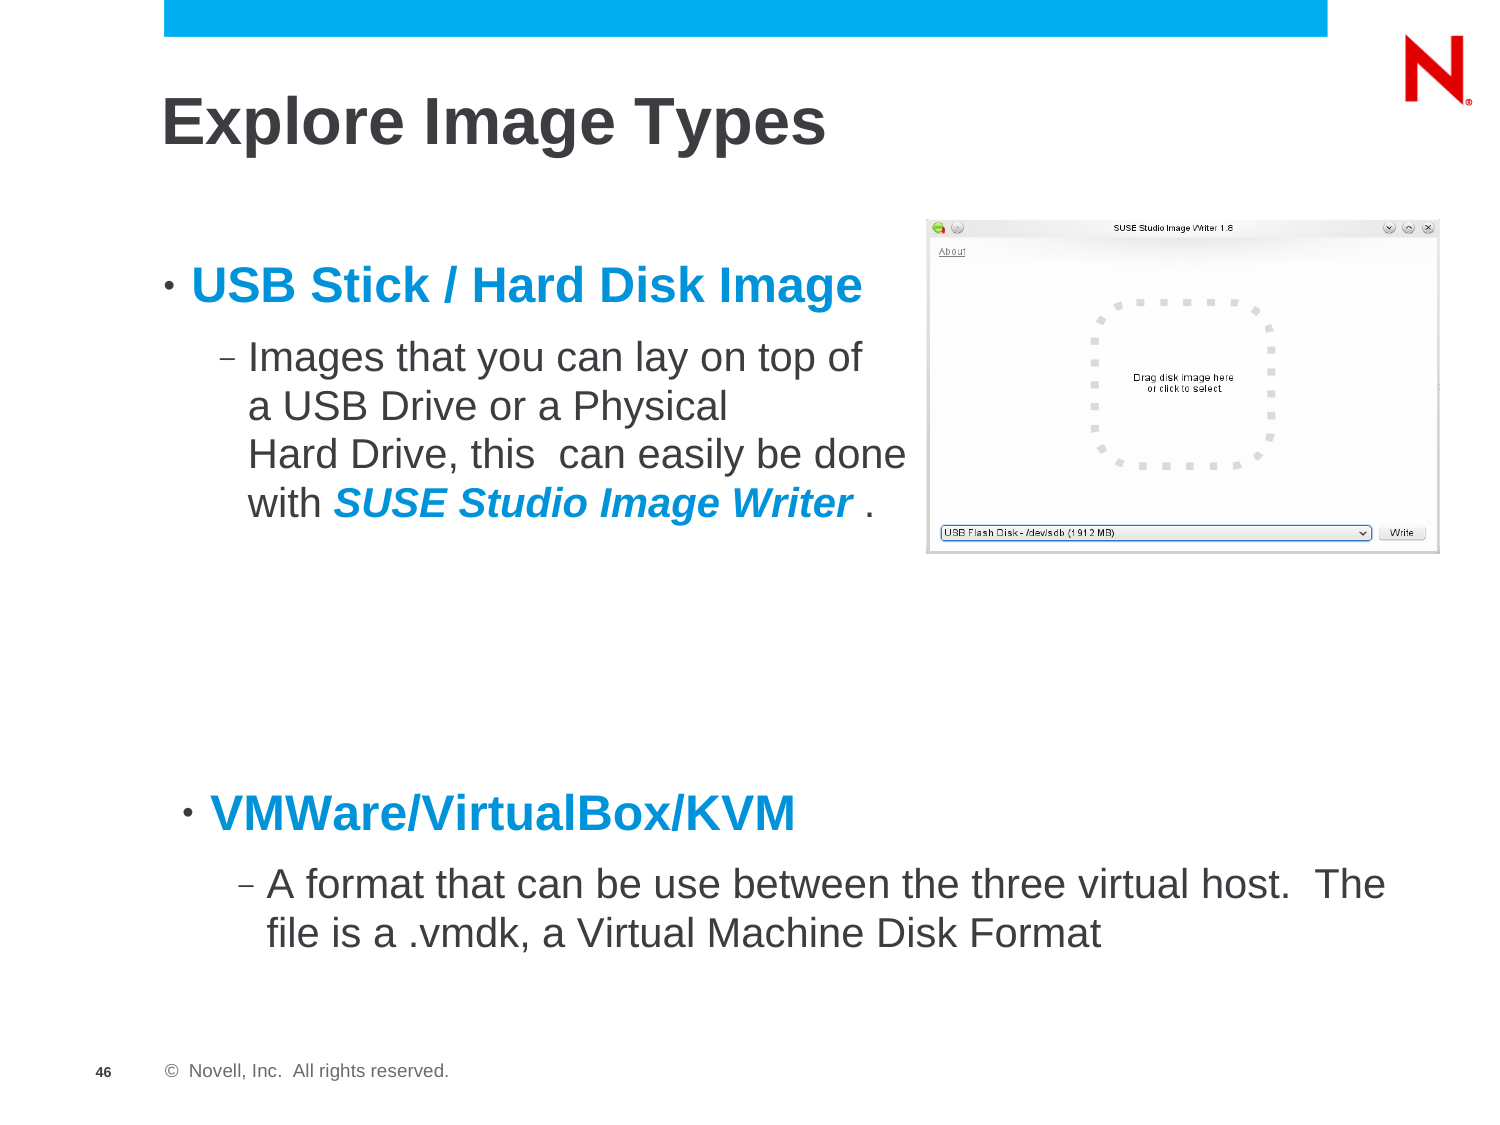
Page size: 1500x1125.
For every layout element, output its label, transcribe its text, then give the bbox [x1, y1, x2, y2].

picture [926, 219, 1440, 554]
list USB Stick / Hard Disk Image Images that you can lay on top of a USB Drive or a Physical Hard Drive, this can easily be done with SUSE Studio Image Writer . [163, 254, 1404, 986]
list VMWare/VirtualBox/KVM A format that can be use between the three virtual host. The file is a .vmdk, a Virtual Machine Disk Format [182, 781, 1423, 1125]
picture [1403, 32, 1473, 107]
title Explore Image Types [161, 41, 1383, 205]
